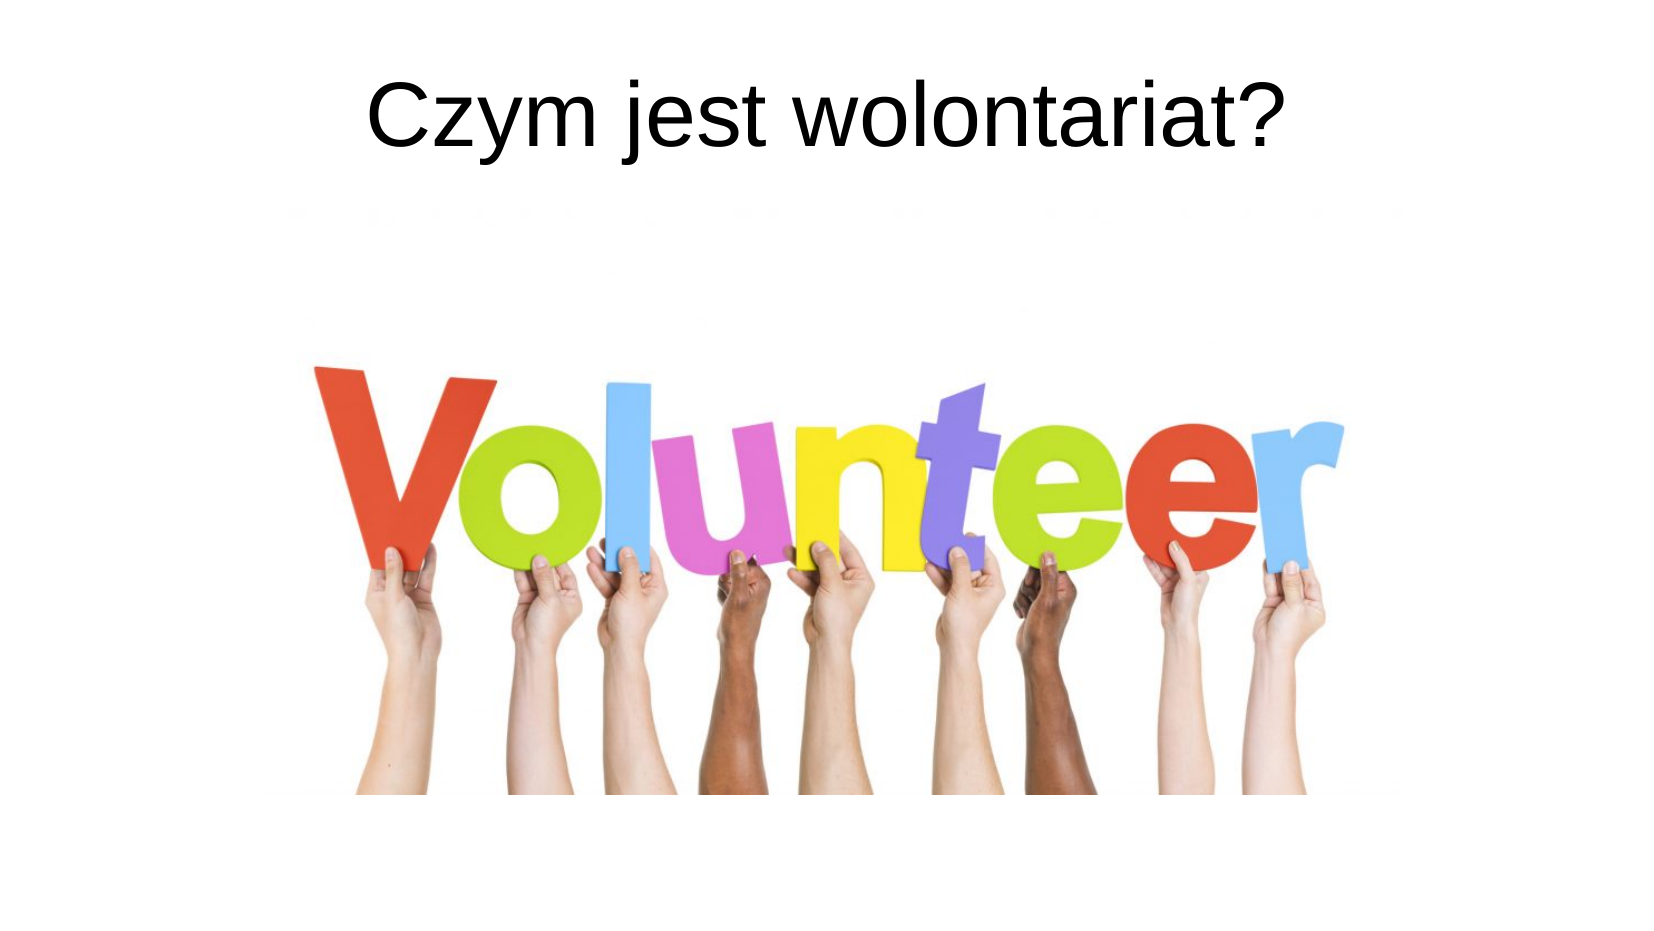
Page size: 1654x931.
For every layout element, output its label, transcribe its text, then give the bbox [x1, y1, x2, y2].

picture [262, 192, 1403, 795]
title Czym jest wolontariat? [82, 37, 1571, 193]
